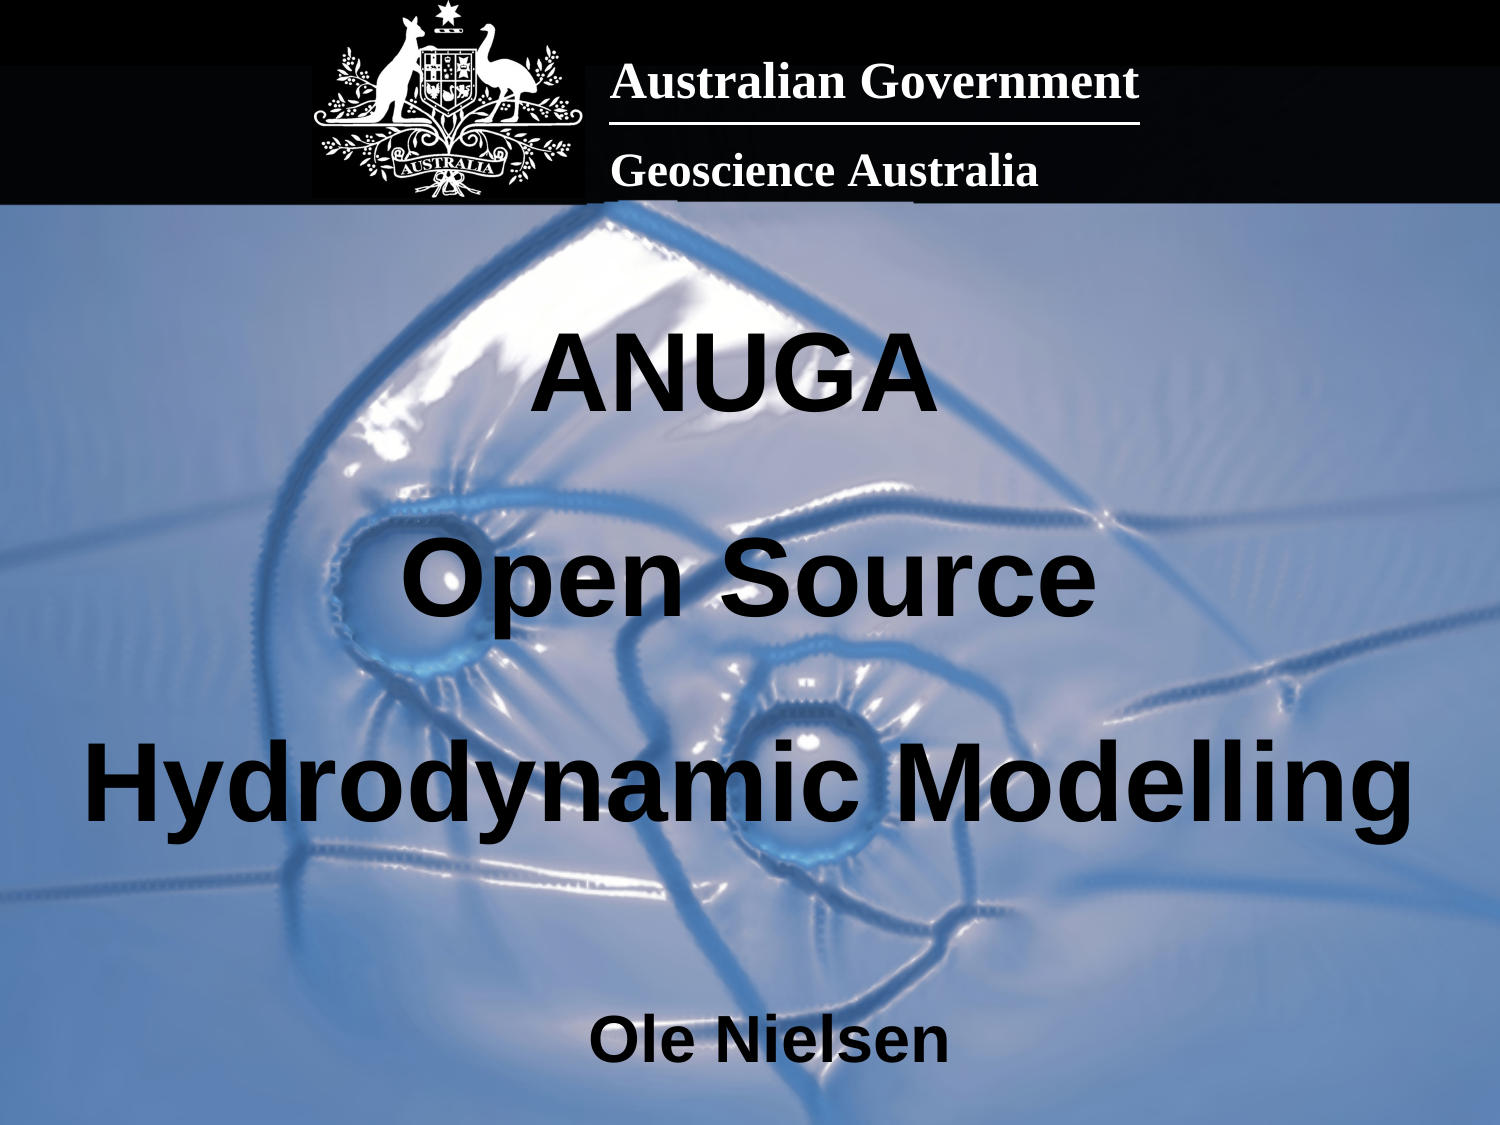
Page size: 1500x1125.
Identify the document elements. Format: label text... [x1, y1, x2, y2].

text_box Australian Government Geoscience Australia [594, 38, 1168, 204]
text_box ANUGA Open Source Hydrodynamic Modelling [64, 290, 1436, 852]
text_box Ole Nielsen [41, 987, 1500, 1084]
picture [0, 0, 1500, 1125]
